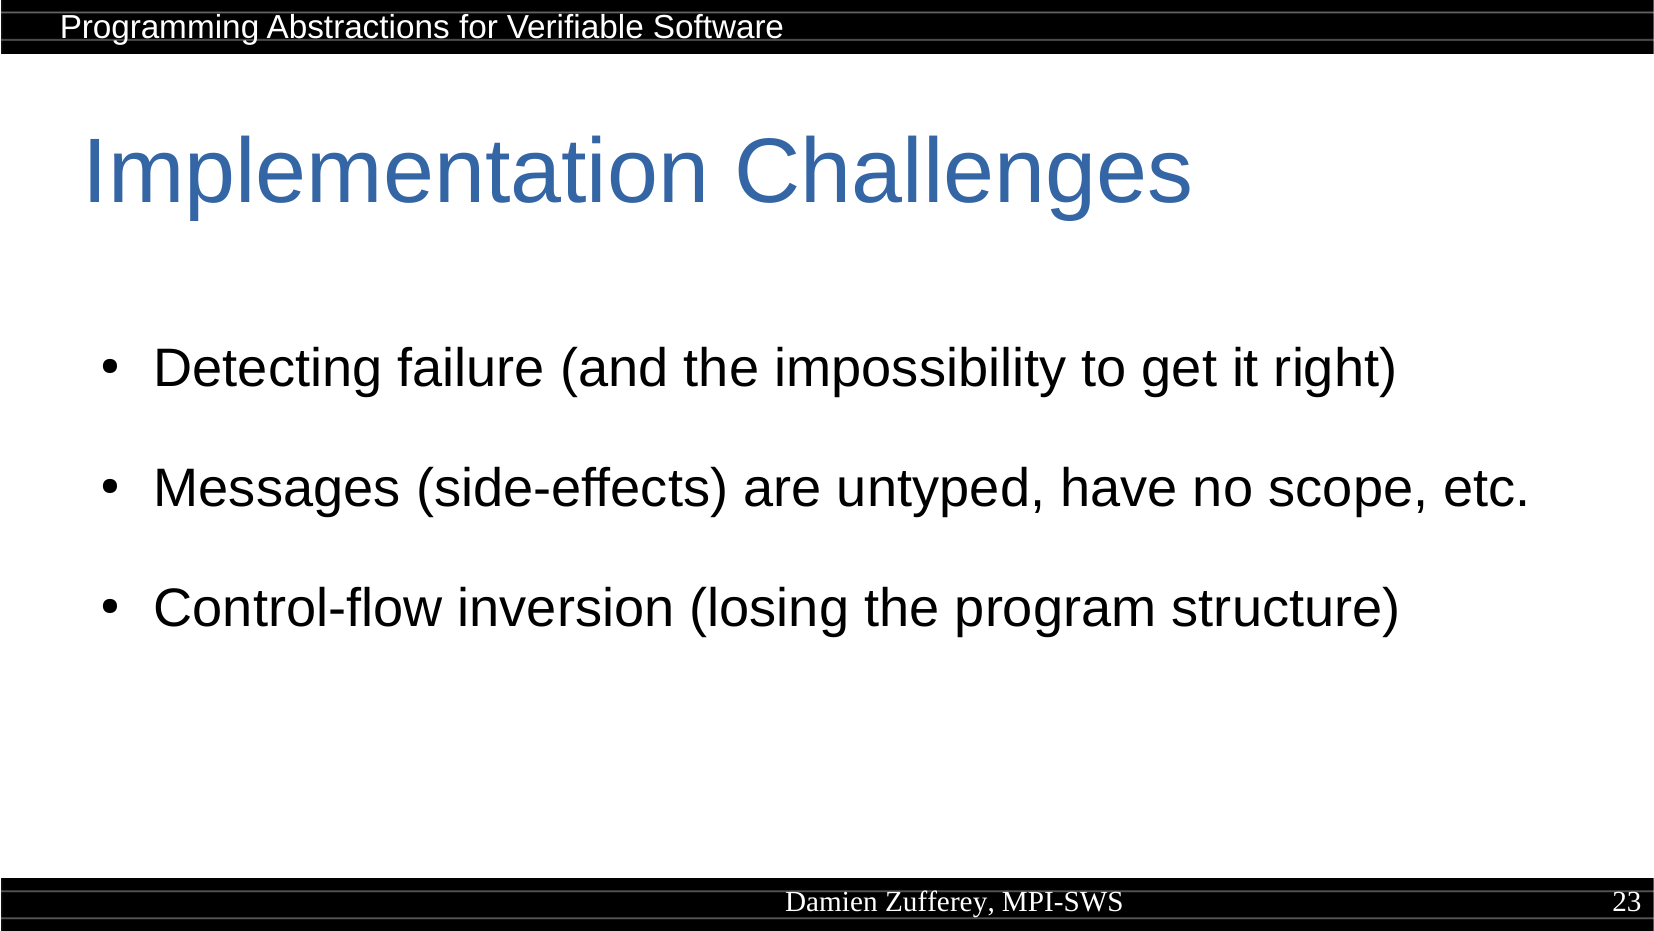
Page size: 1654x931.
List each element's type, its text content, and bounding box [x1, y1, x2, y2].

title Implementation Challenges [82, 92, 1571, 249]
picture [1, 0, 1654, 54]
picture [1, 878, 1654, 931]
list Detecting failure (and the impossibility to get it right) Messages (side-effects) are untyped, have no scope, etc. Control-flow inversion (losing the program structure) [82, 307, 1571, 793]
